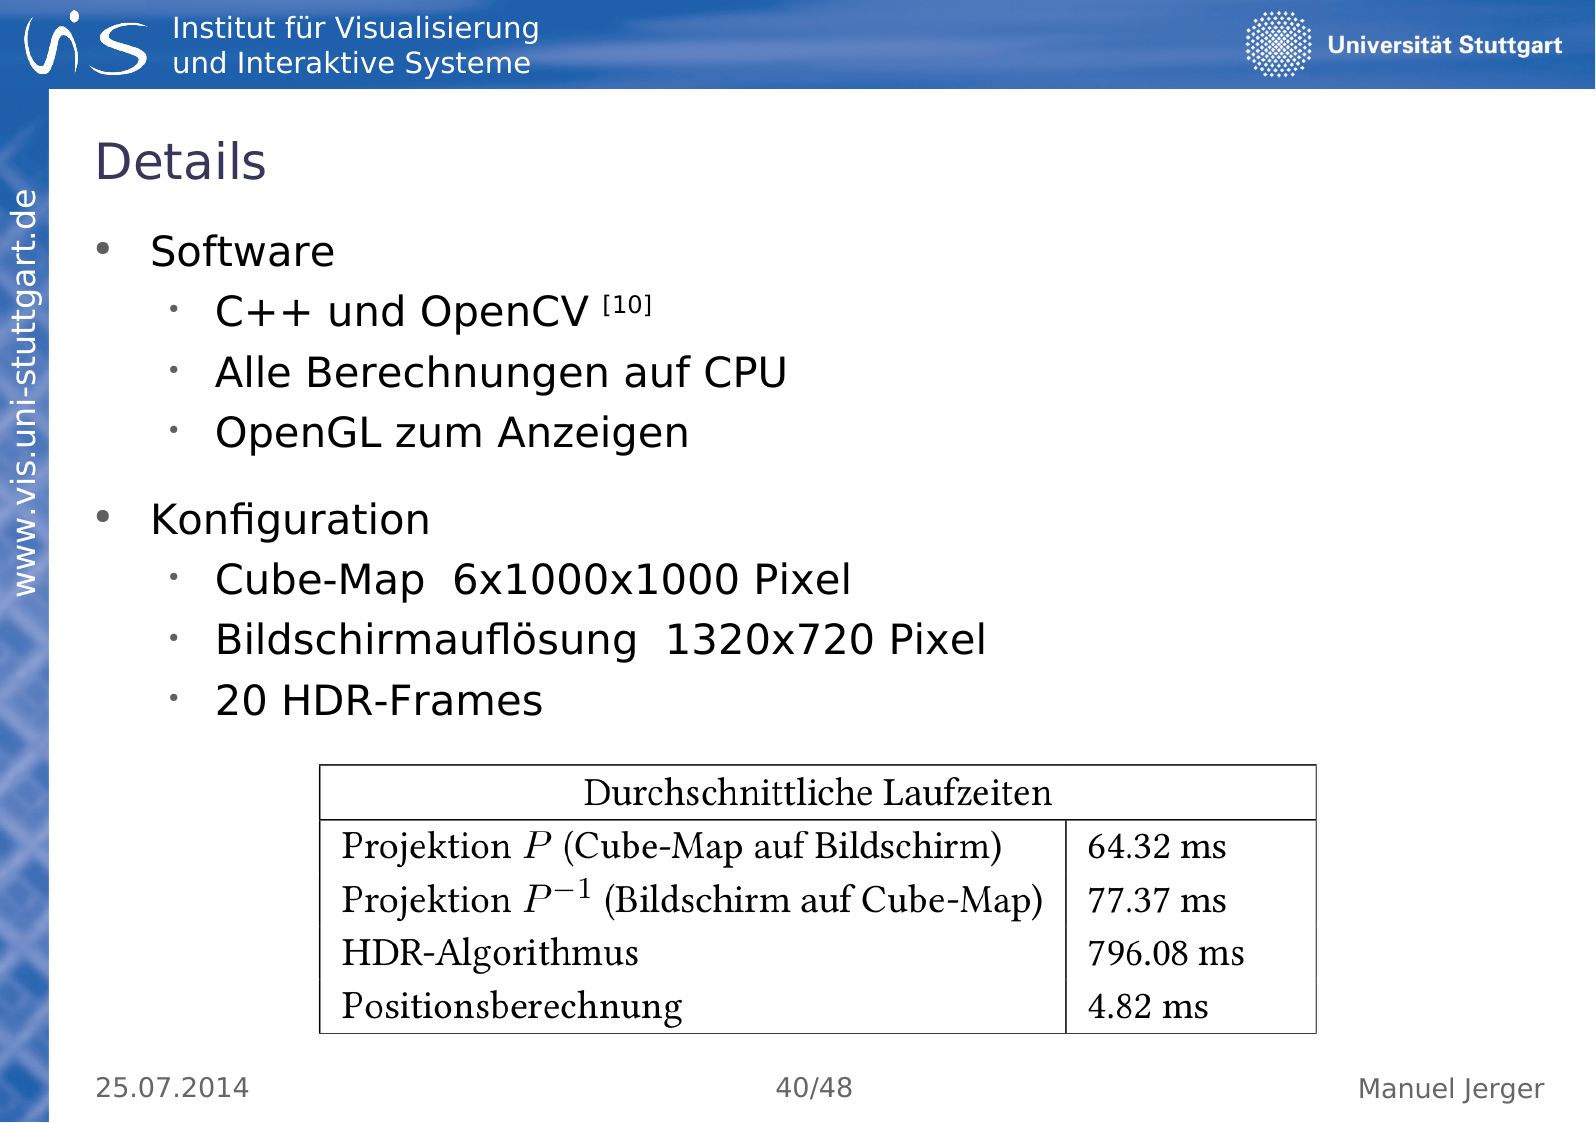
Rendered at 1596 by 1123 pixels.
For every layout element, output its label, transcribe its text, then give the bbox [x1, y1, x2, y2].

picture [24, 0, 1596, 89]
picture [0, 0, 49, 1122]
picture [318, 764, 1317, 1034]
title Details [94, 117, 1534, 201]
list Software C++ und OpenCV [10] Alle Berechnungen auf CPU OpenGL zum Anzeigen Konfiguration Cube-Map 6x1000x1000 Pixel Bildschirmauflösung 1320x720 Pixel 20 HDR-Frames [94, 224, 1548, 1052]
